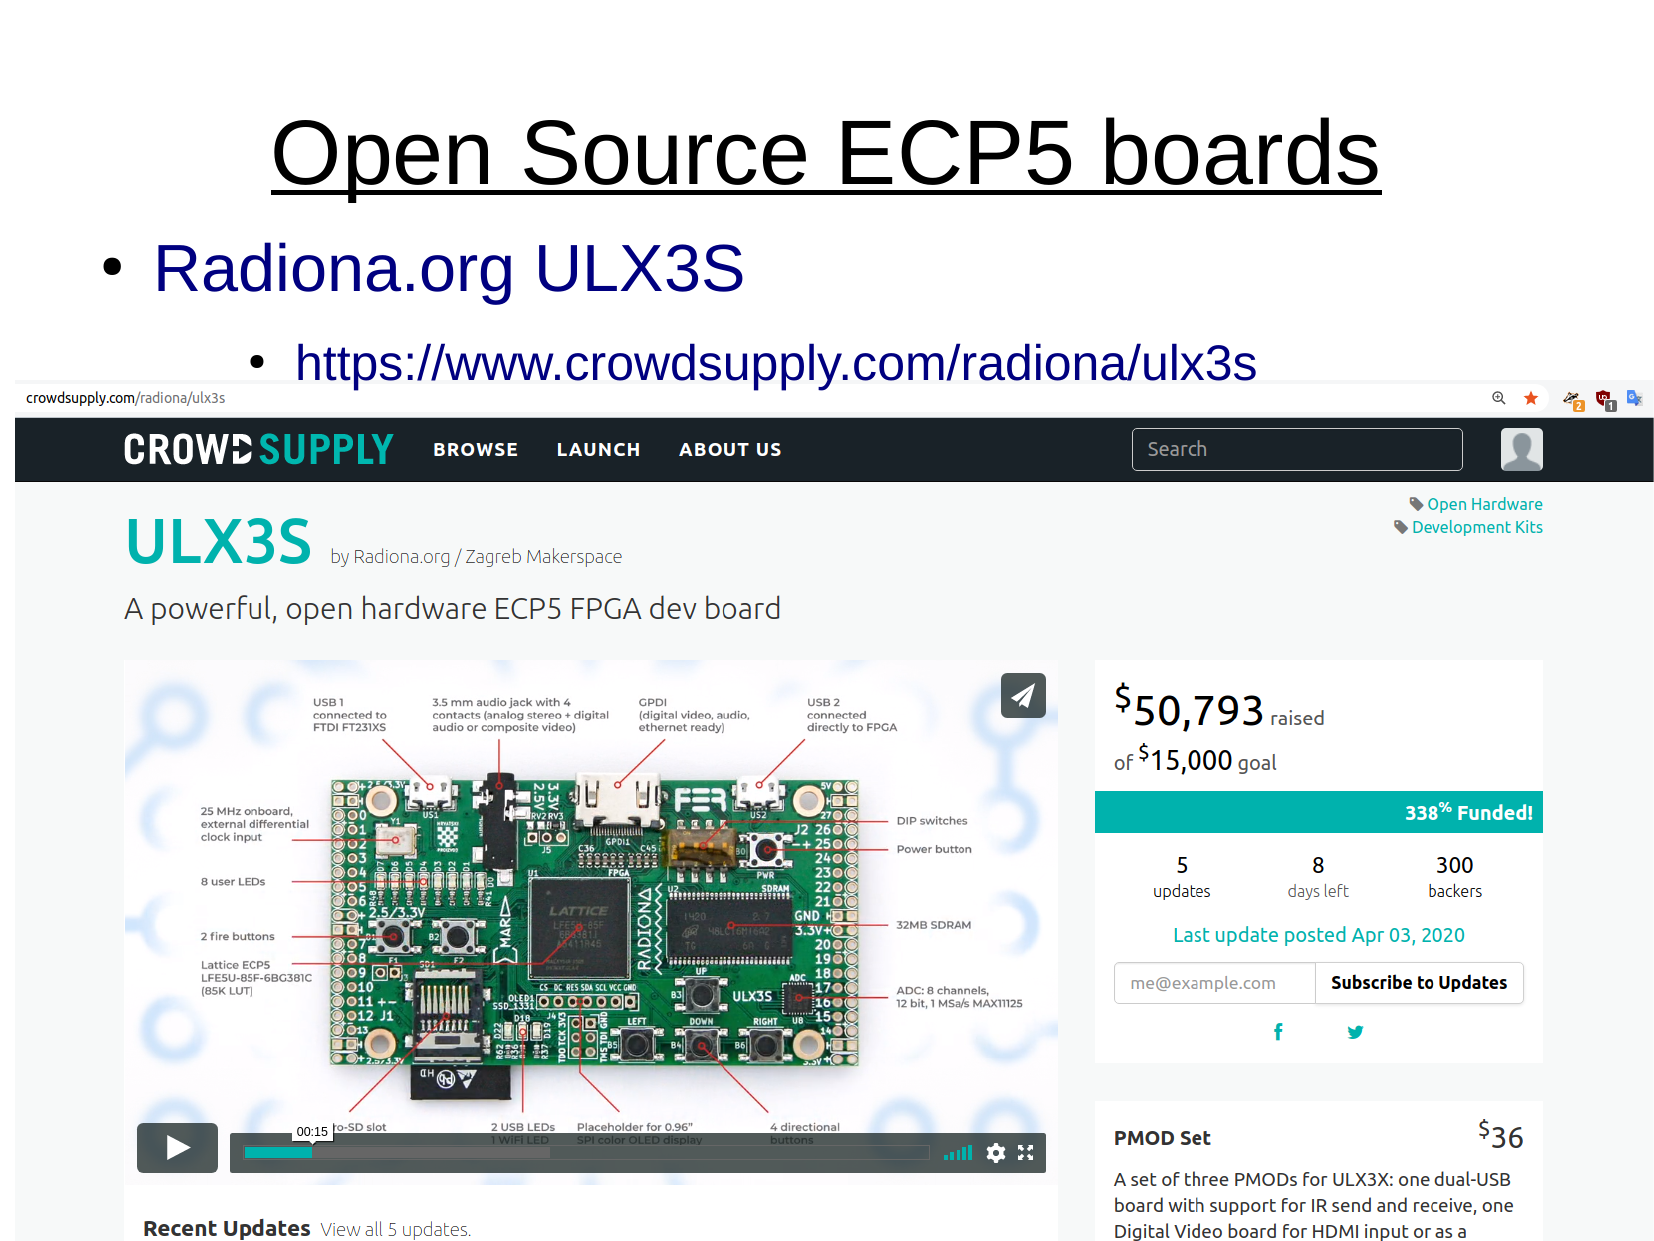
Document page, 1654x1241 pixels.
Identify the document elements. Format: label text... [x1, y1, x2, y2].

list Radiona.org ULX3S https://www.crowdsupply.com/radiona/ulx3s [82, 257, 1571, 1044]
picture [15, 380, 1654, 1241]
title Open Source ECP5 boards [82, 49, 1571, 257]
